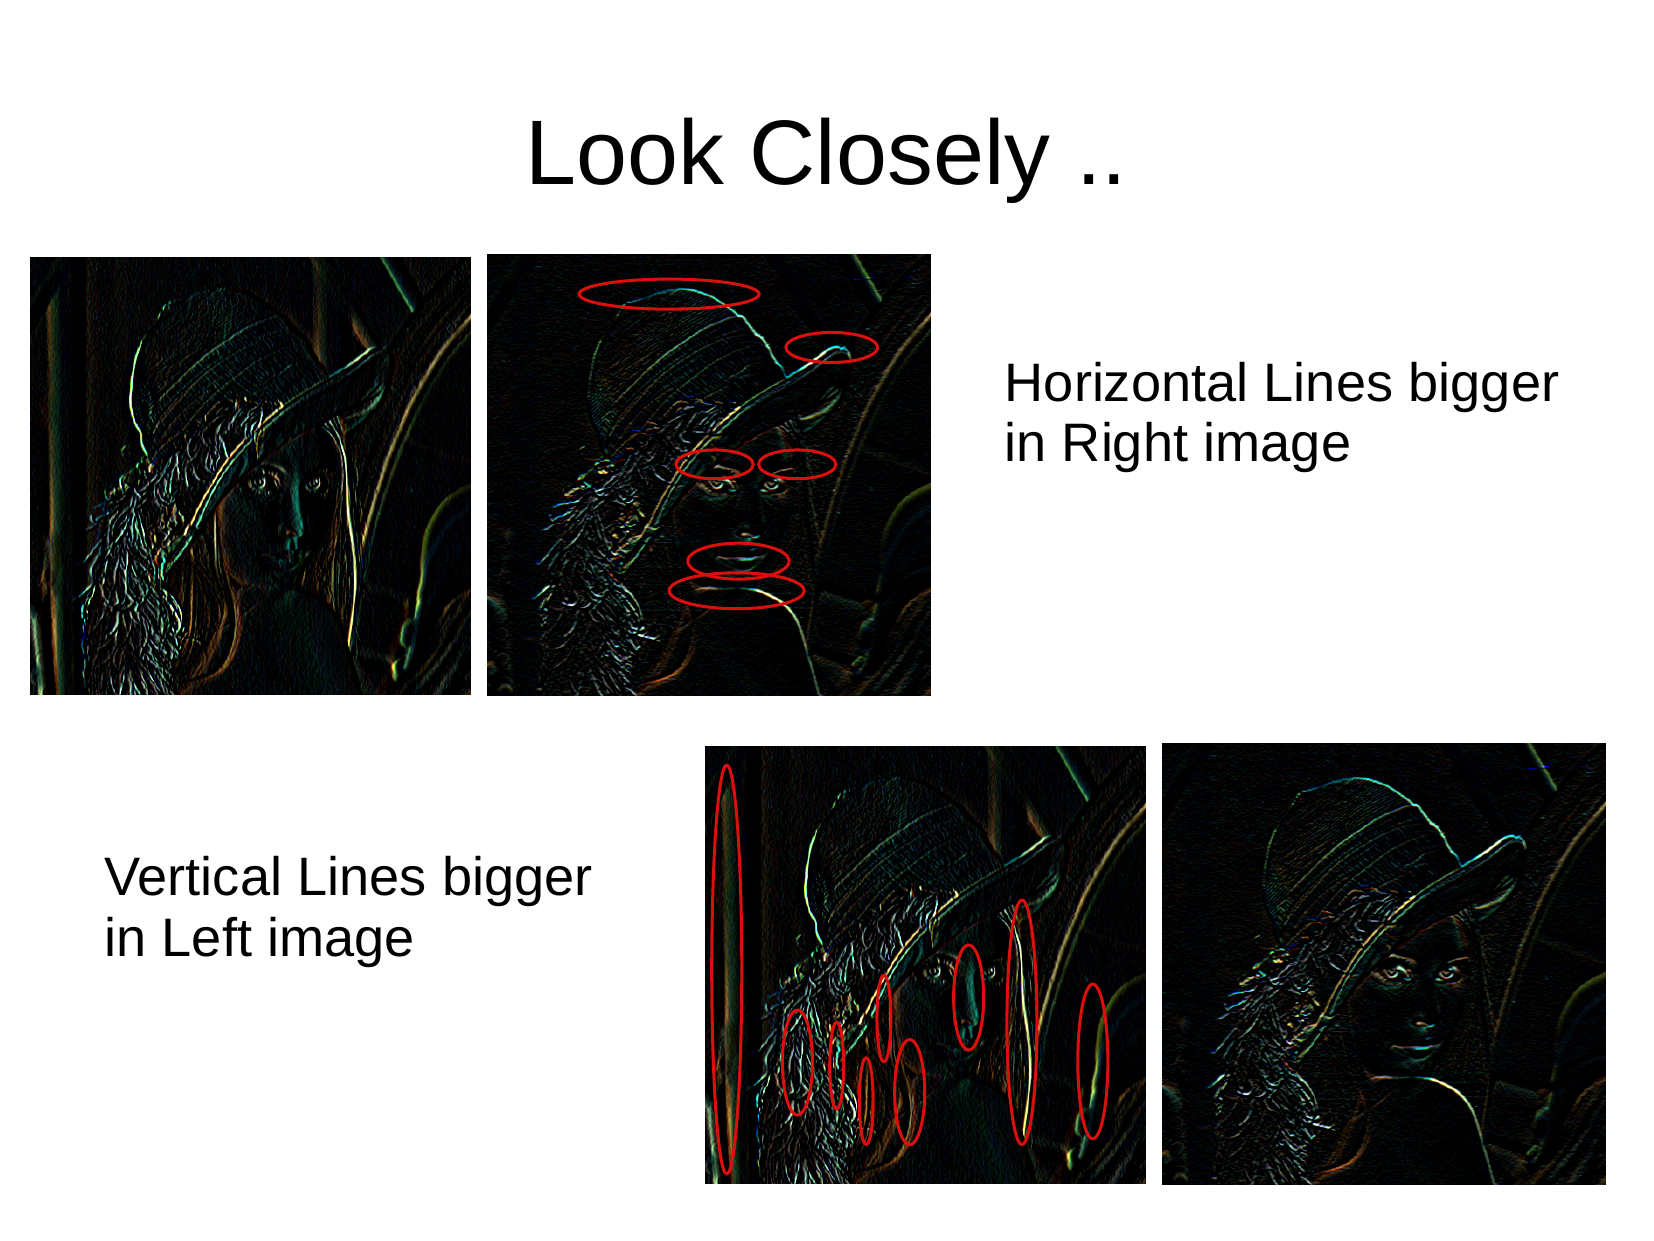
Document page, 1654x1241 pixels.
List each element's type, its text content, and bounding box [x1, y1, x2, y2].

picture [705, 746, 1146, 1184]
picture [1162, 743, 1606, 1186]
text_box Horizontal Lines bigger in Right image [990, 345, 1576, 481]
text_box Vertical Lines bigger in Left image [89, 839, 609, 976]
title Look Closely .. [82, 49, 1571, 257]
picture [487, 254, 931, 697]
picture [30, 257, 471, 695]
